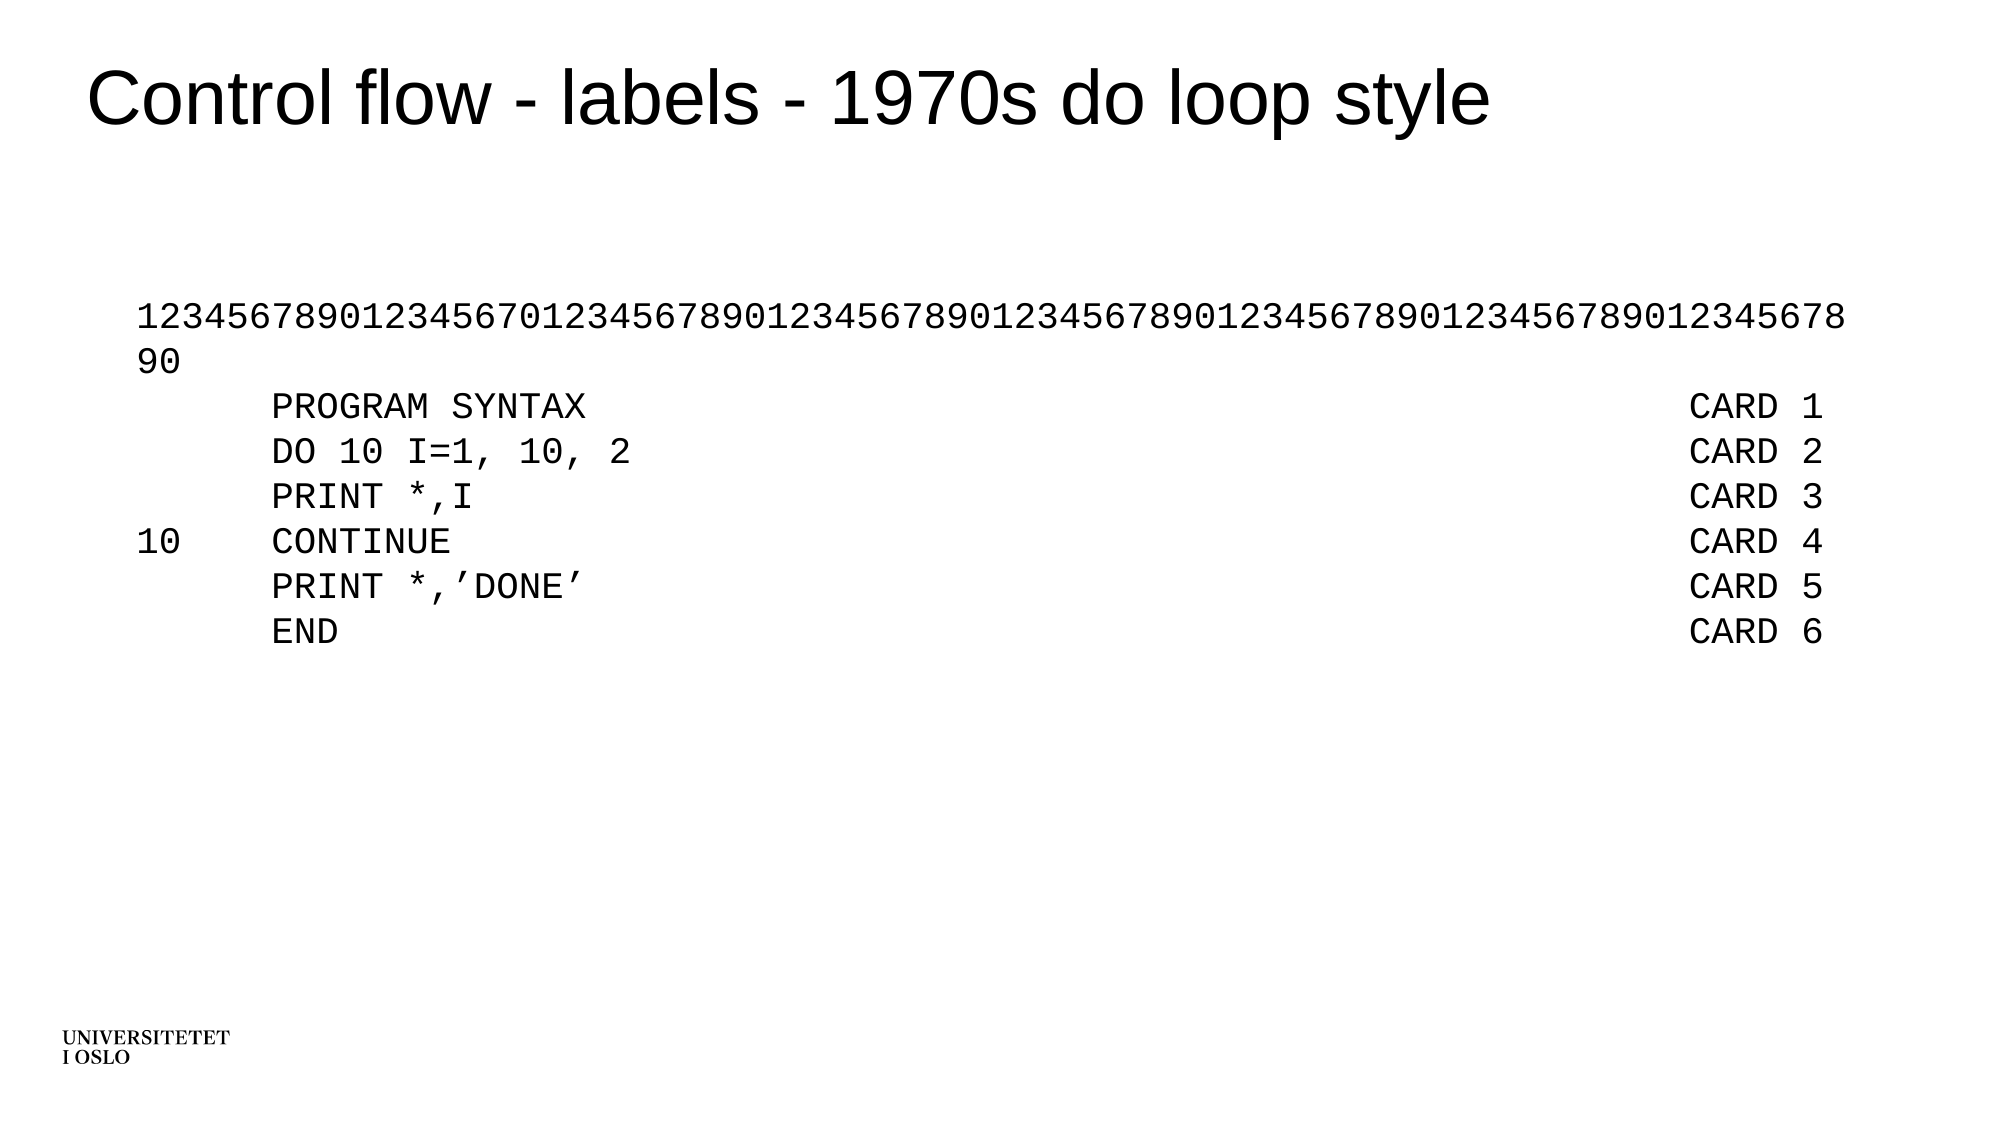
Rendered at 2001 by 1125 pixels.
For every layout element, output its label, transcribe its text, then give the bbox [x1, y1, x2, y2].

list 123456789012345670123456789012345678901234567890123456789012345678901234567890 PROGRAM SYNTAX CARD 1 DO 10 I=1, 10, 2 CARD 2 PRINT *,I CARD 3 10 CONTINUE CARD 4 PRINT *,’DONE’ CARD 5 END CARD 6 [136, 290, 1862, 1000]
picture [62, 1030, 230, 1064]
title Control flow - labels - 1970s do loop style [86, 47, 1812, 259]
